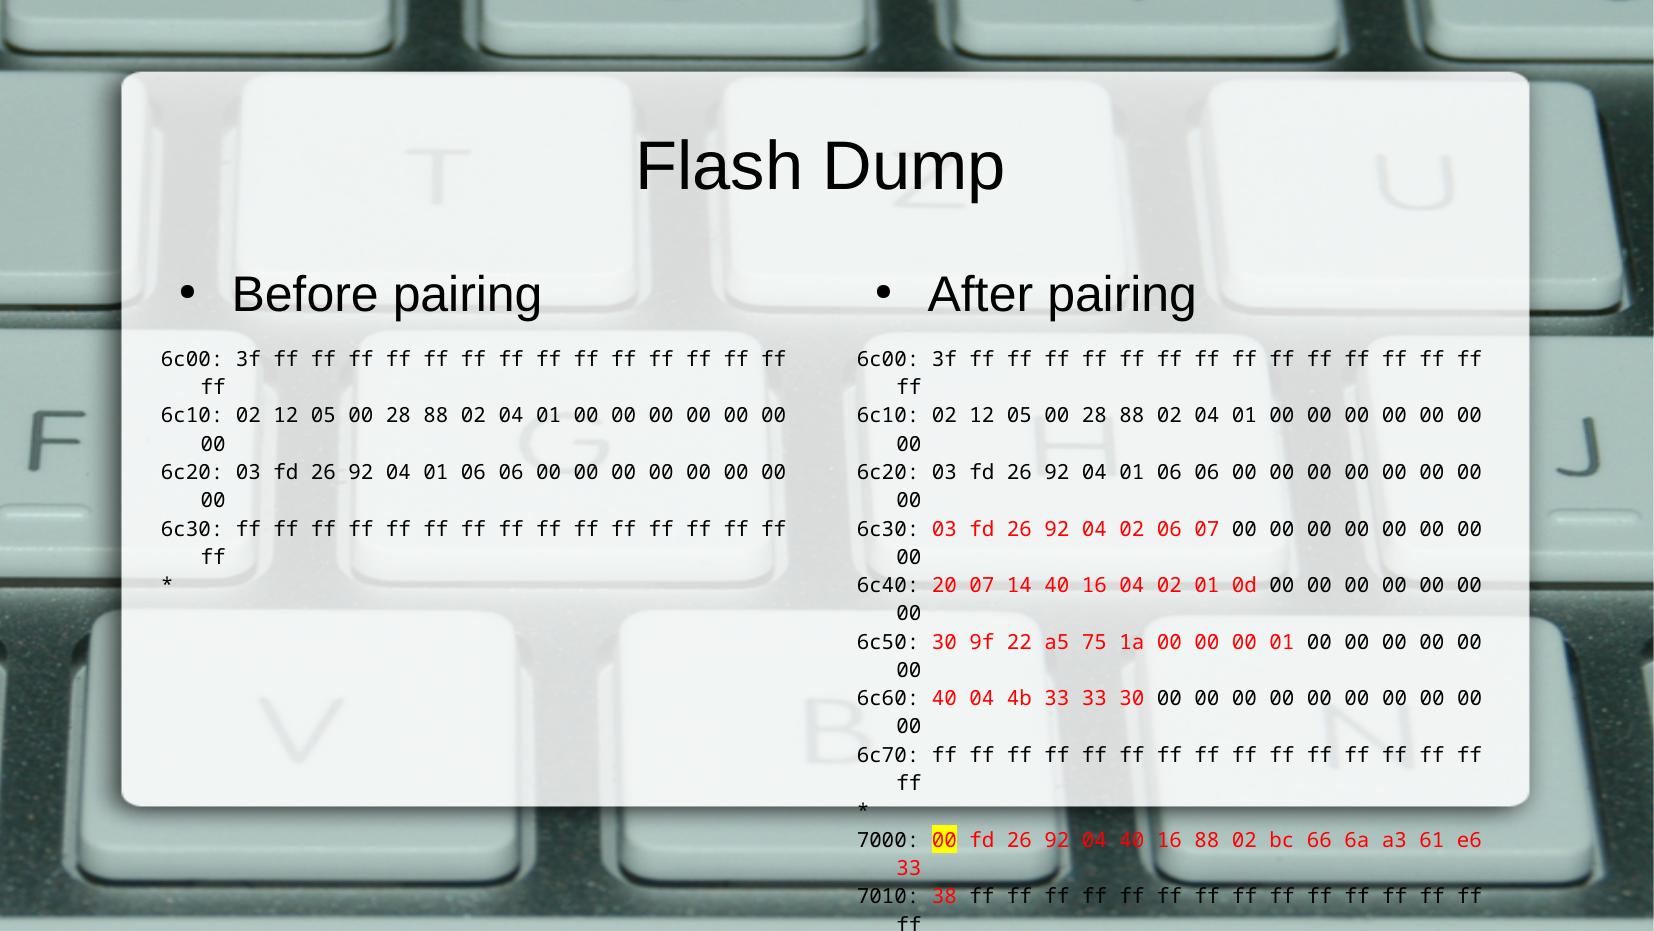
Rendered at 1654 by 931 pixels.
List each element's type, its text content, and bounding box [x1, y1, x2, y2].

list After pairing 6c00: 3f ff ff ff ff ff ff ff ff ff ff ff ff ff ff ff 6c10: 02 12 05 00 28 88 02 04 01 00 00 00 00 00 00 00 6c20: 03 fd 26 92 04 01 06 06 00 00 00 00 00 00 00 00 6c30: 03 fd 26 92 04 02 06 07 00 00 00 00 00 00 00 00 6c40: 20 07 14 40 16 04 02 01 0d 00 00 00 00 00 00 00 6c50: 30 9f 22 a5 75 1a 00 00 00 01 00 00 00 00 00 00 6c60: 40 04 4b 33 33 30 00 00 00 00 00 00 00 00 00 00 6c70: ff ff ff ff ff ff ff ff ff ff ff ff ff ff ff ff * 7000: 00 fd 26 92 04 40 16 88 02 bc 66 6a a3 61 e6 33 7010: 38 ff ff ff ff ff ff ff ff ff ff ff ff ff ff ff 7020: 01 ff ff ff ff ff ff ff ff ff ff ff ff ff ff ff 7030: ff ff ff ff ff ff ff ff ff ff ff ff ff ff ff ff 7040: 02 ff ff ff ff ff ff ff ff ff ff ff ff ff ff ff 7050: ff ff ff ff ff ff ff ff ff ff ff ff ff ff ff ff 7060: 03 ff ff ff ff ff ff ff ff ff ff ff ff ff ff ff 7070: ff ff ff ff ff ff ff ff ff ff ff ff ff ff ff ff 7080: 04 ff ff ff ff ff ff ff ff ff ff ff ff ff ff ff 7090: ff ff ff ff ff ff ff ff ff ff ff ff ff ff ff ff 70a0: 05 ff ff ff ff ff ff ff ff ff ff ff ff ff ff ff 70b0: ff ff ff ff ff ff ff ff ff ff ff ff ff ff ff ff [843, 265, 1507, 806]
picture [0, 0, 1654, 931]
title Flash Dump [135, 88, 1506, 244]
list Before pairing 6c00: 3f ff ff ff ff ff ff ff ff ff ff ff ff ff ff ff 6c10: 02 12 05 00 28 88 02 04 01 00 00 00 00 00 00 00 6c20: 03 fd 26 92 04 01 06 06 00 00 00 00 00 00 00 00 6c30: ff ff ff ff ff ff ff ff ff ff ff ff ff ff ff ff * [147, 265, 811, 806]
